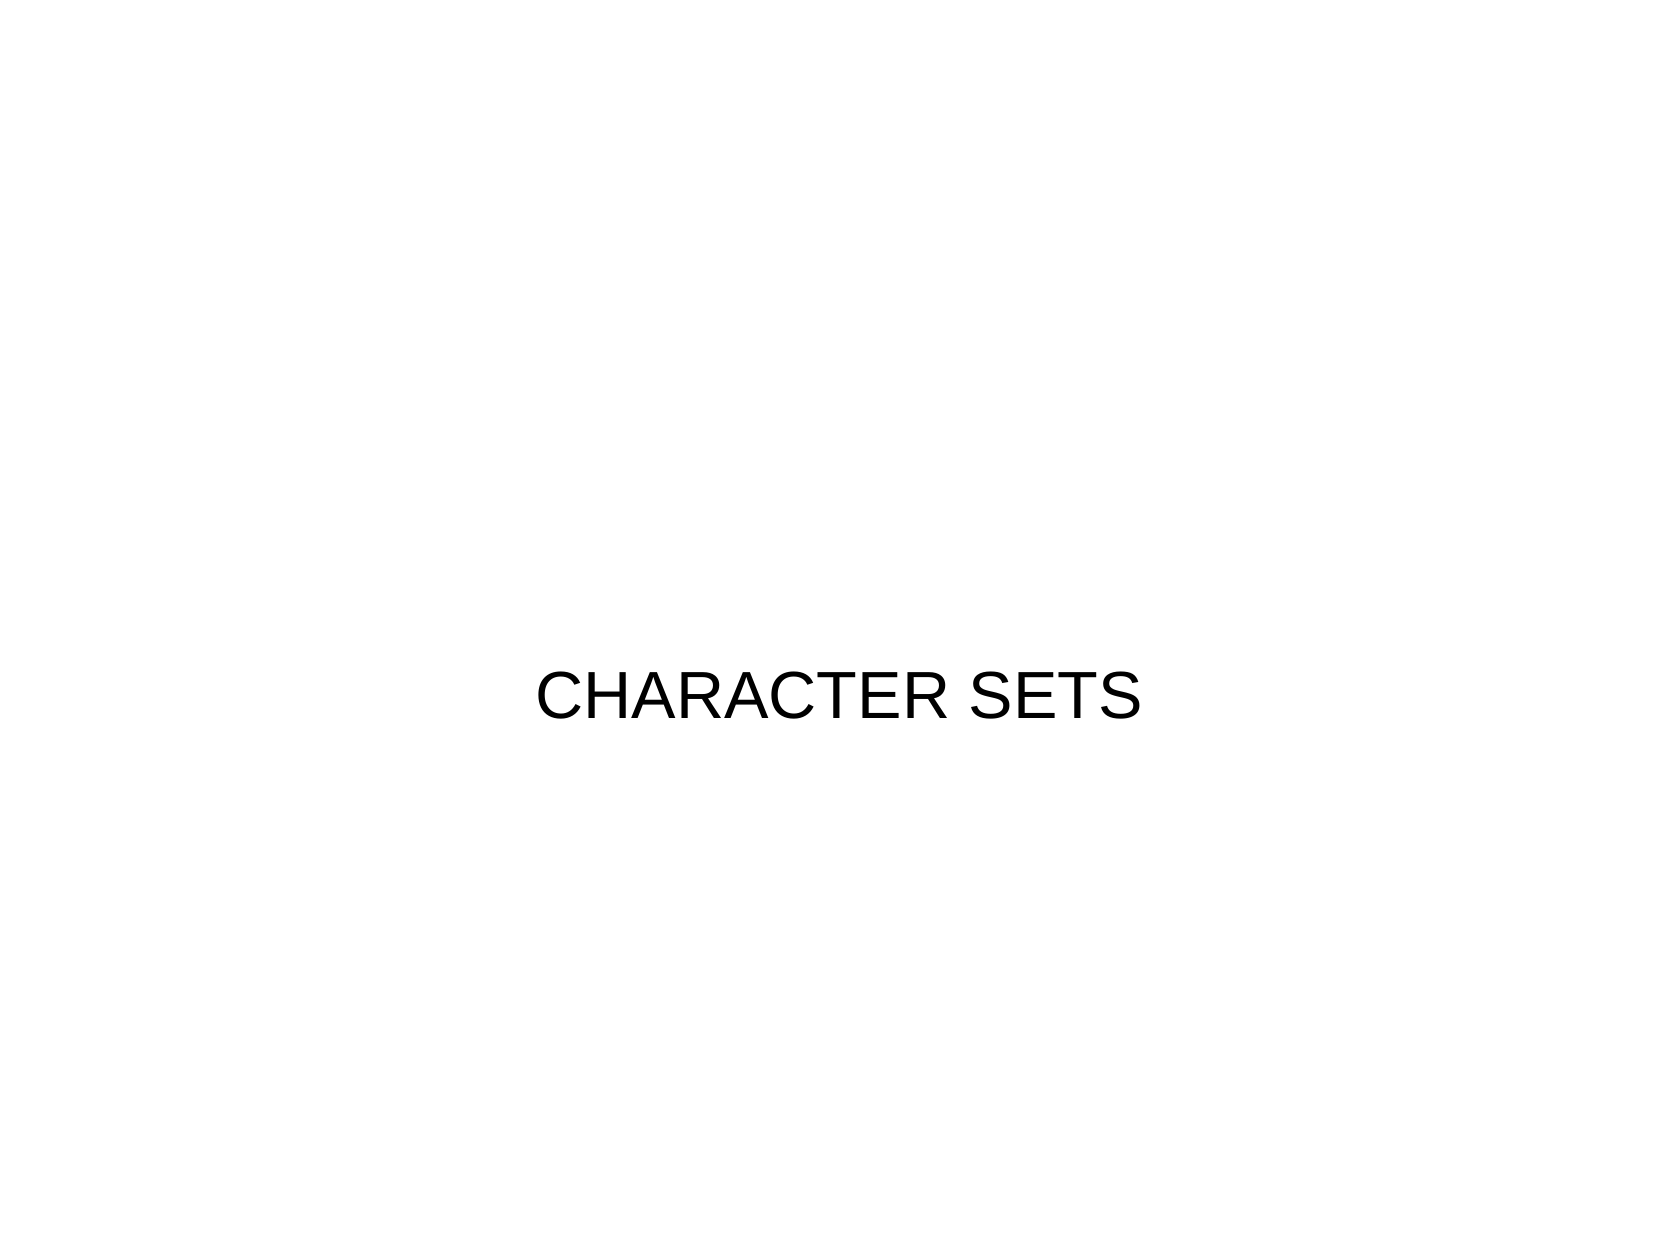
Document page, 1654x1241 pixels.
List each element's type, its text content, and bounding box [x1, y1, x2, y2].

subtitle CHARACTER SETS [25, 233, 1654, 1158]
